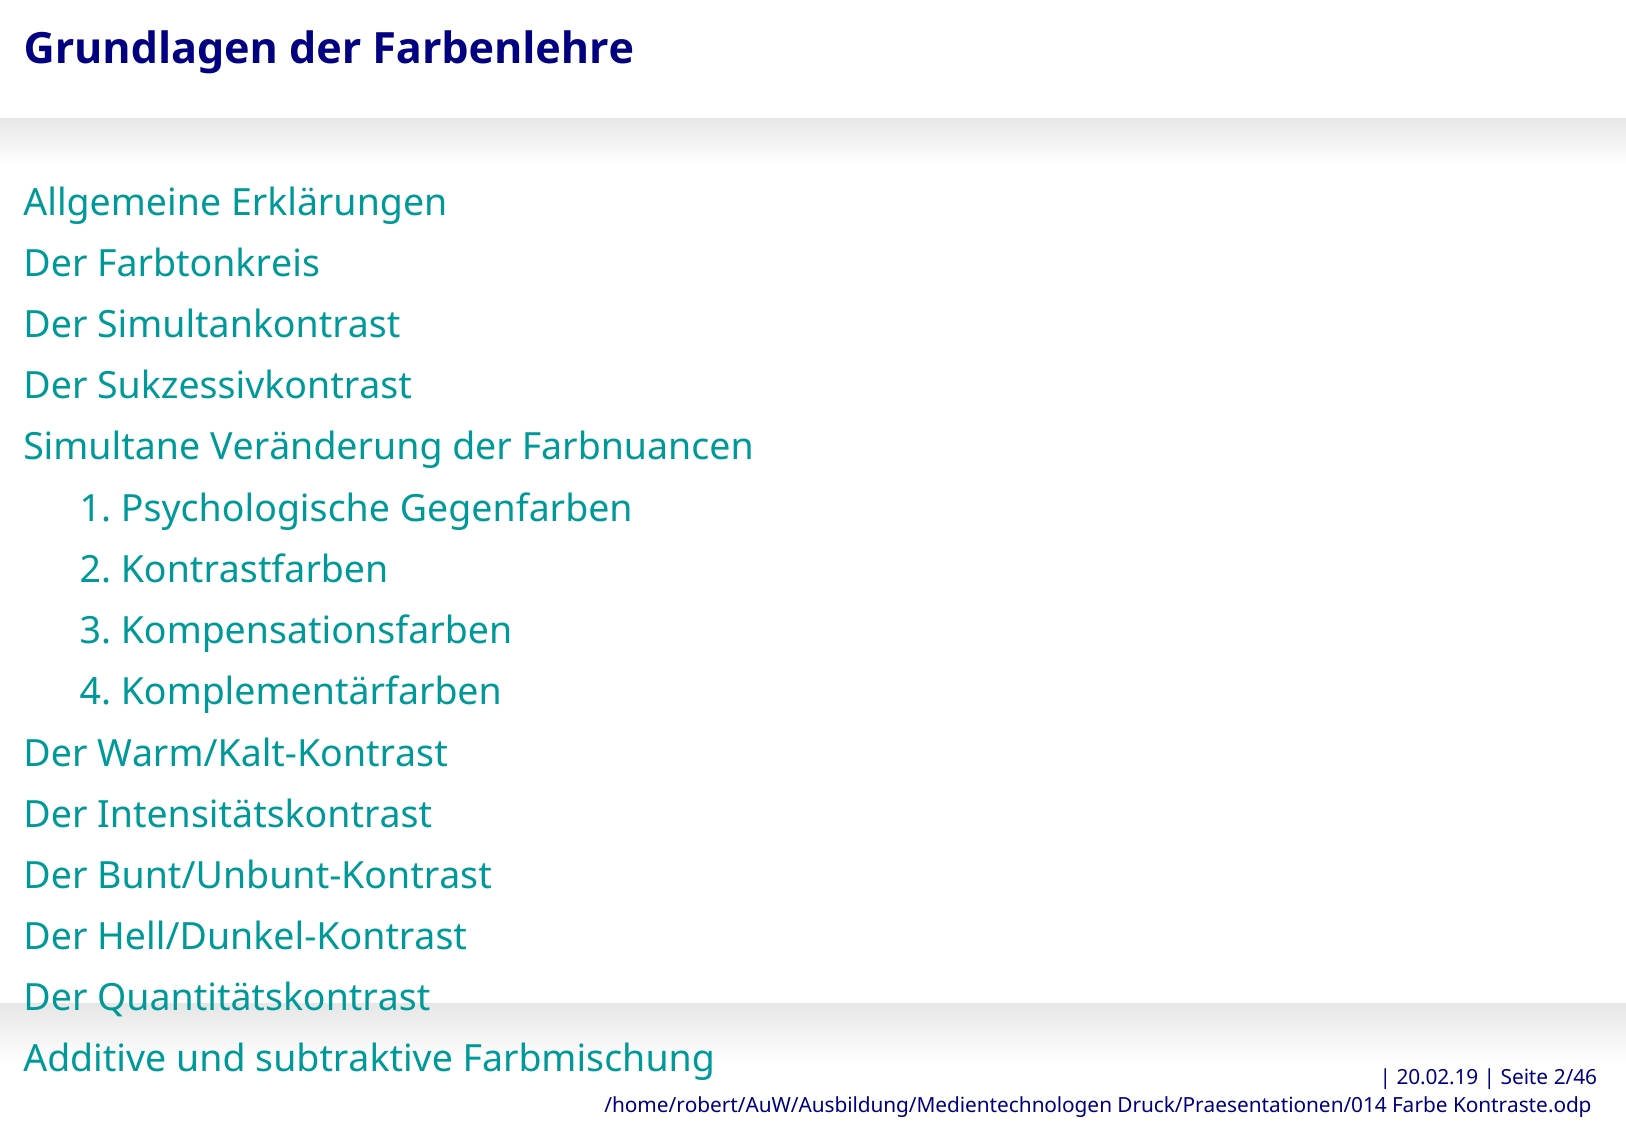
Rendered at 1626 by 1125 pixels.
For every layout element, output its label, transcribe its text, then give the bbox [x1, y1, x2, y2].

list Allgemeine Erklärungen Der Farbtonkreis Der Simultankontrast Der Sukzessivkontrast Simultane Veränderung der Farbnuancen 1. Psychologische Gegenfarben 2. Kontrastfarben 3. Kompensationsfarben 4. Komplementärfarben Der Warm/Kalt-Kontrast Der Intensitätskontrast Der Bunt/Unbunt-Kontrast Der Hell/Dunkel-Kontrast Der Quantitätskontrast Additive und subtraktive Farbmischung [23, 165, 1588, 1009]
title Grundlagen der Farbenlehre [23, 5, 1600, 154]
